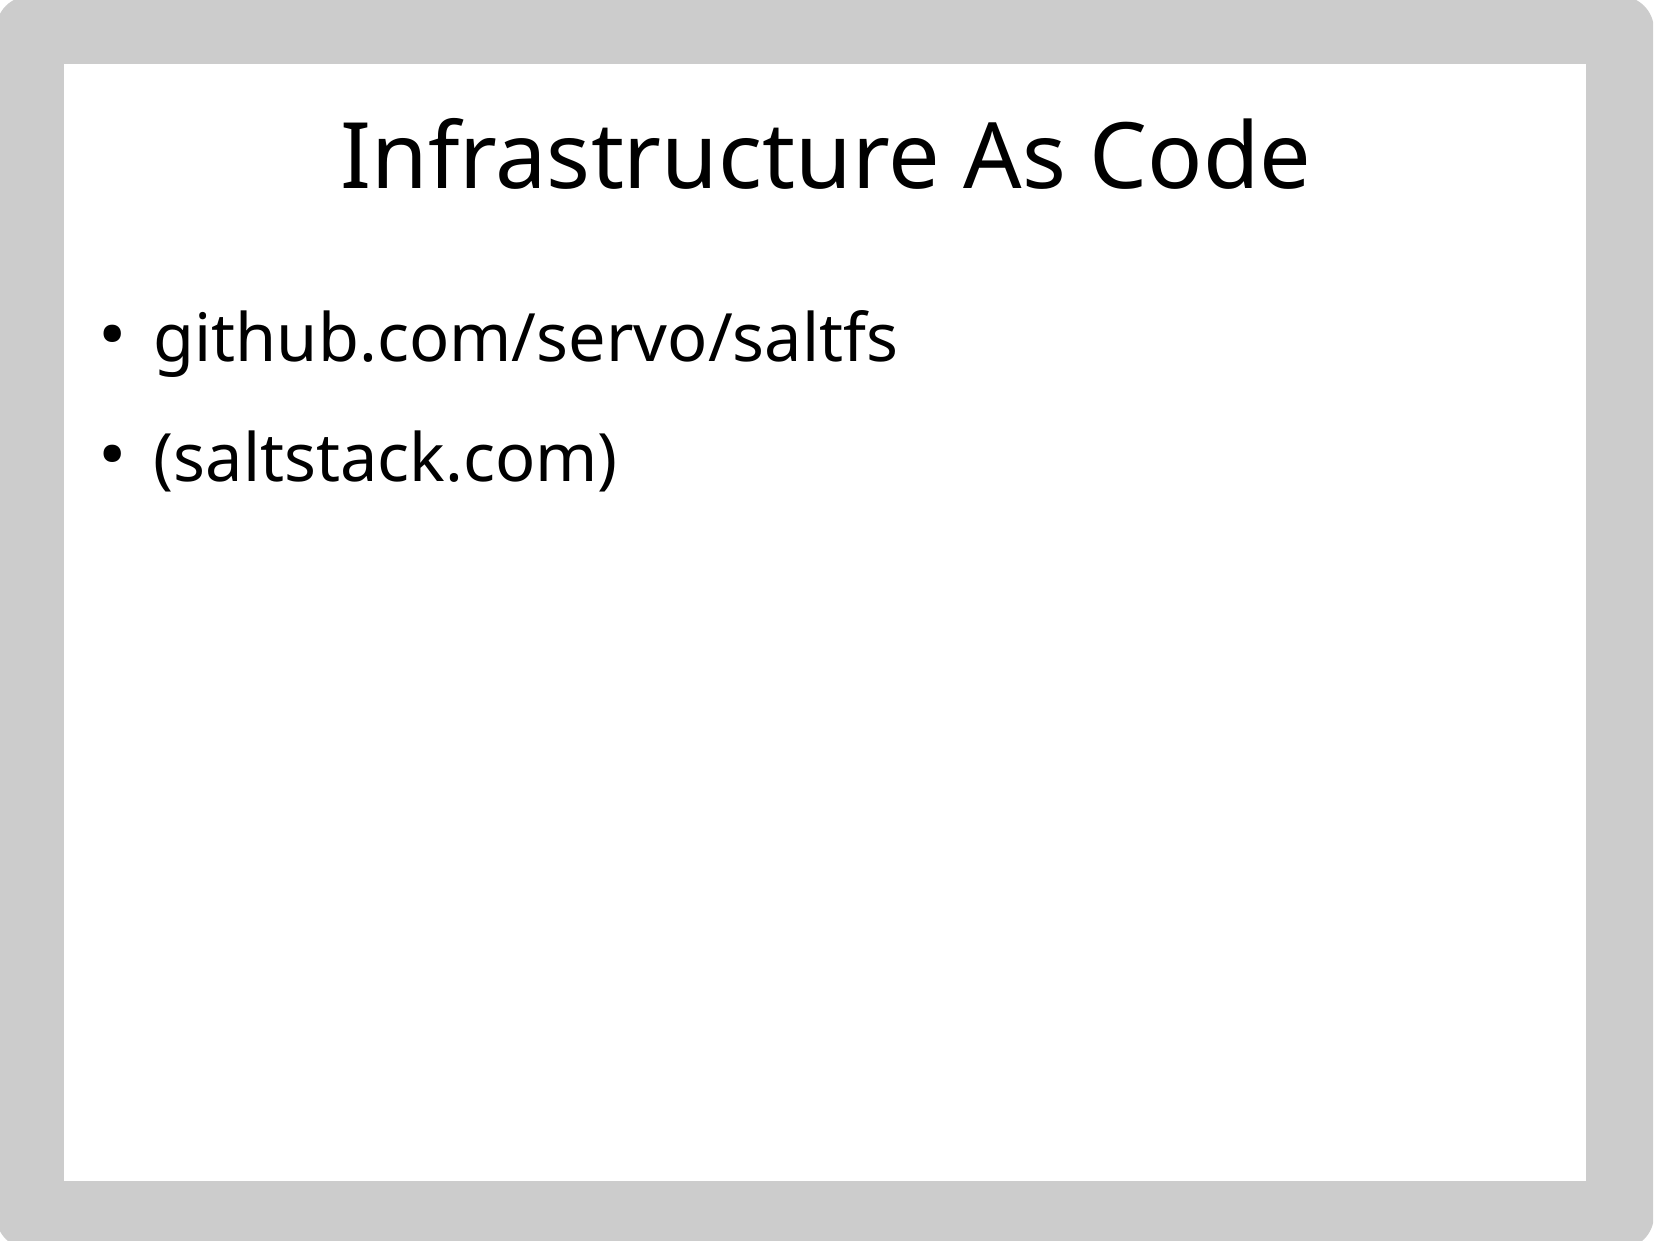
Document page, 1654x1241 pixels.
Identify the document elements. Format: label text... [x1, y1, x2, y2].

list github.com/servo/saltfs (saltstack.com) [82, 290, 1571, 1010]
title Infrastructure As Code [82, 49, 1571, 257]
